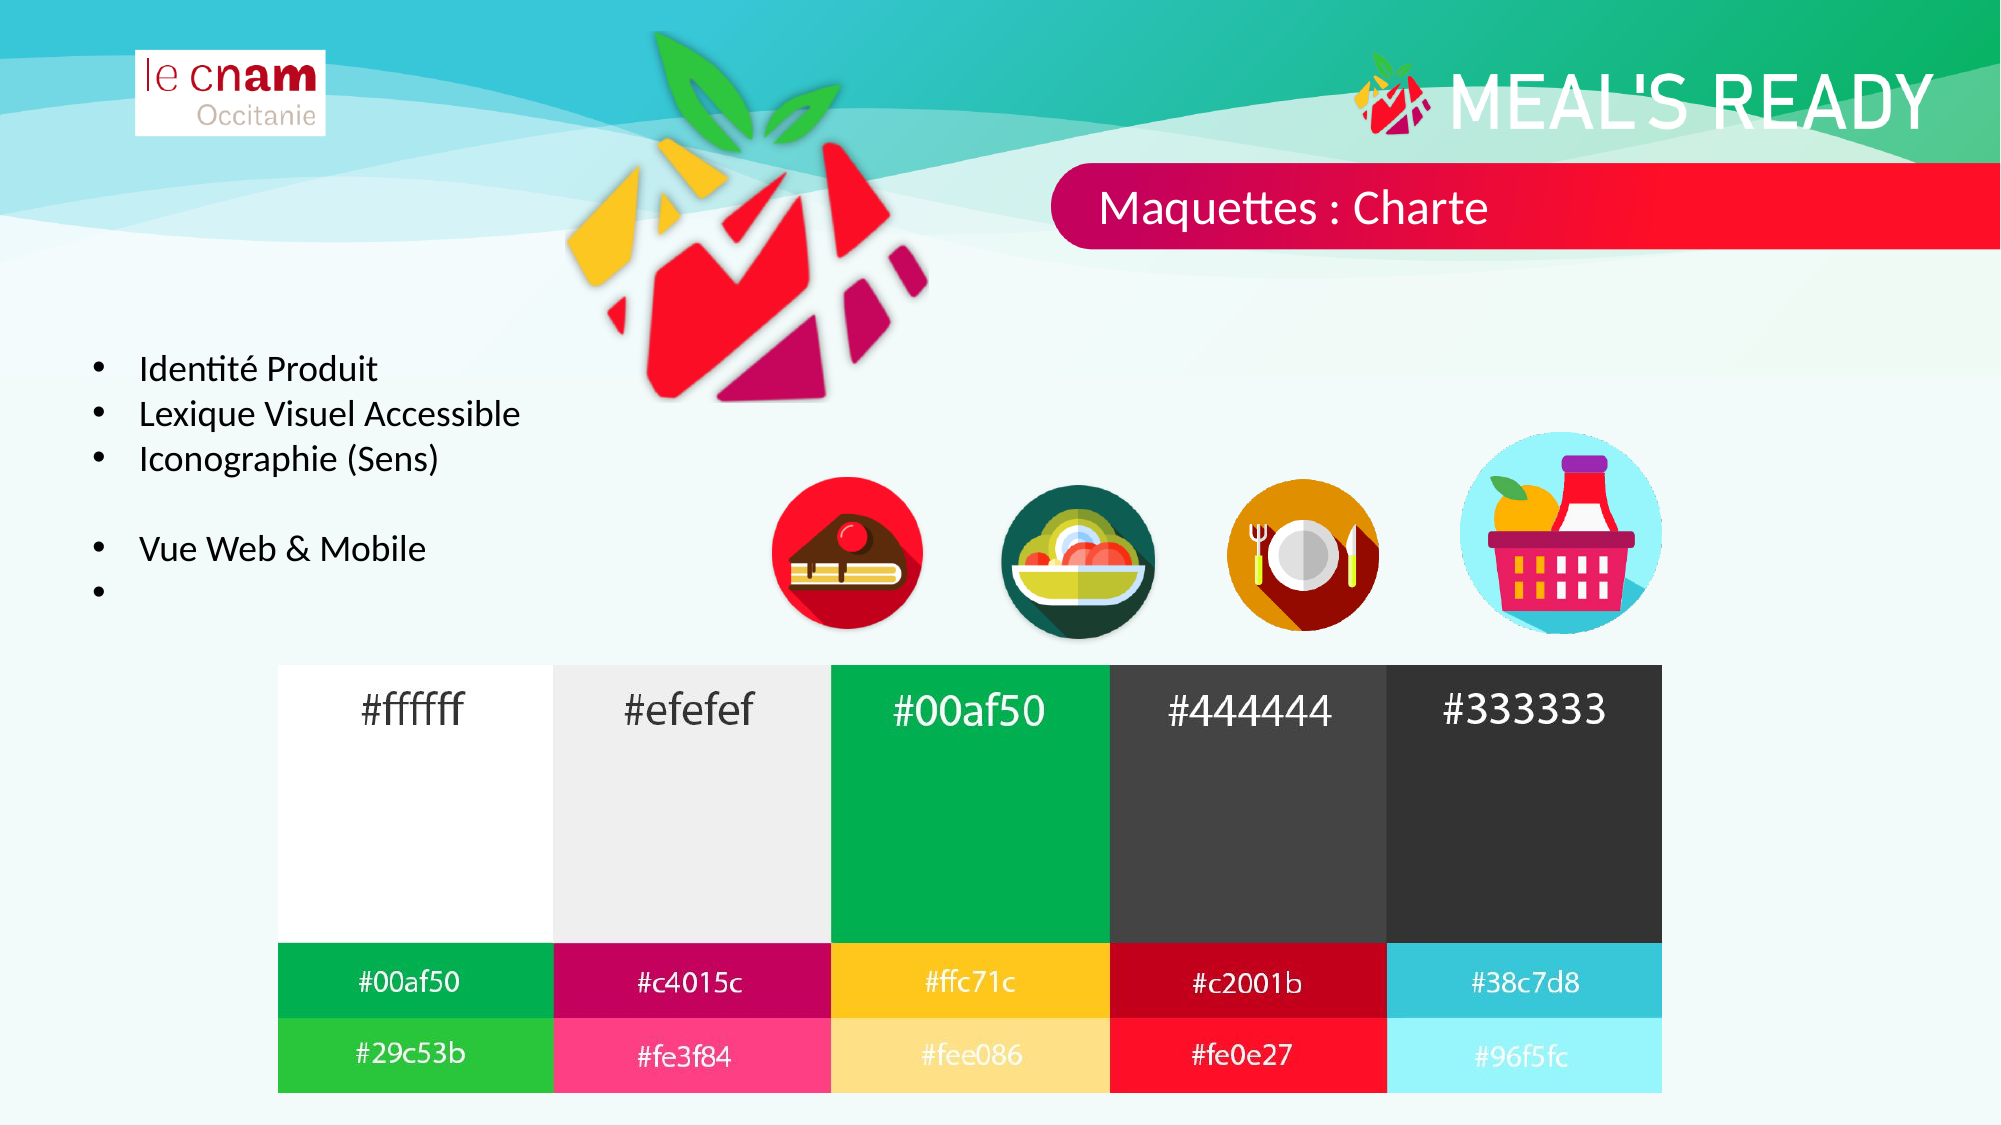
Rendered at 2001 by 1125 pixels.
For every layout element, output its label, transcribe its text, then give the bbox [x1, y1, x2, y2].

text_box Identité Produit Lexique Visuel Accessible Iconographie (Sens) Vue Web & Mobile [77, 336, 616, 625]
picture [0, 0, 2000, 1125]
text_box Maquettes : Charte [1083, 173, 2000, 244]
